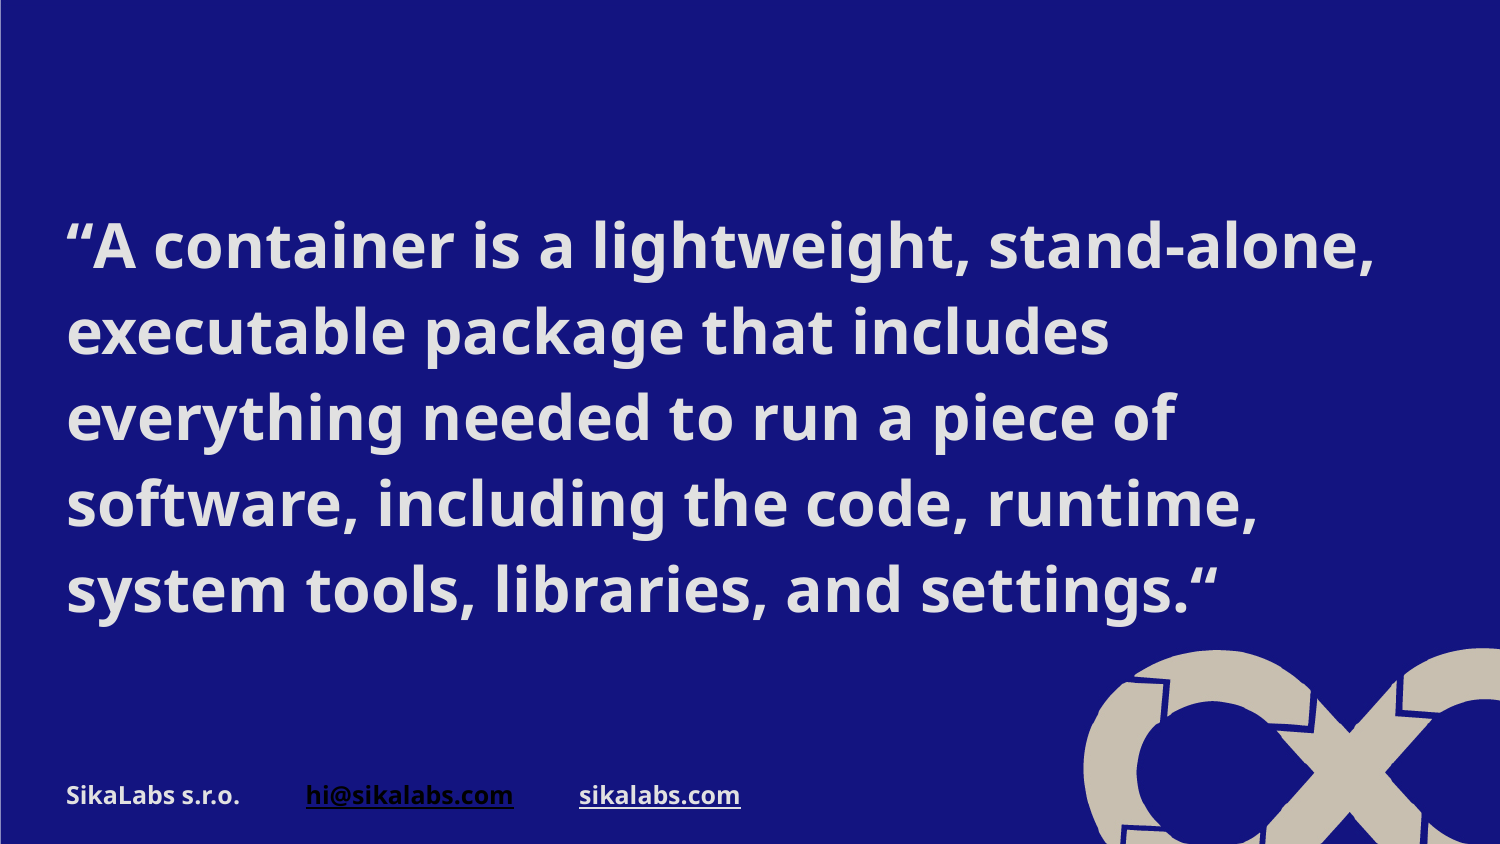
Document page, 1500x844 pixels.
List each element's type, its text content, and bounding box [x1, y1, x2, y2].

list “A container is a lightweight, stand-alone, executable package that includes everything needed to run a piece of software, including the code, runtime, system tools, libraries, and settings.“ [51, 127, 1399, 692]
picture [0, 0, 1500, 844]
